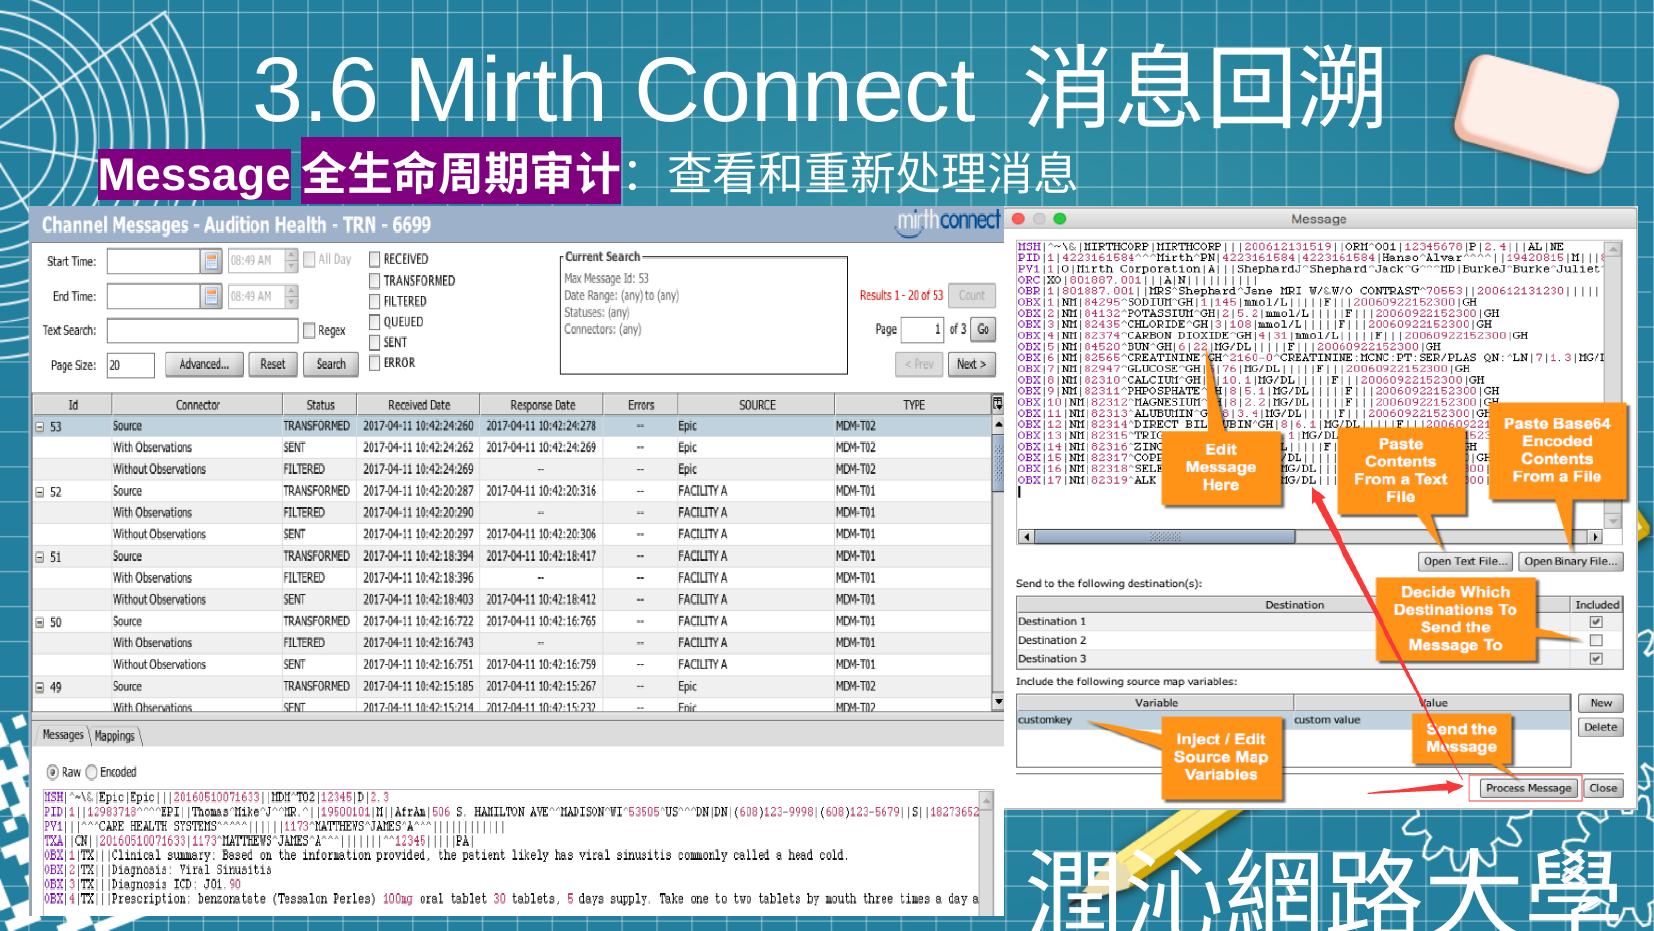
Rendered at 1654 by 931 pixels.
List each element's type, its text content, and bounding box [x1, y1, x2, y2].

picture [1318, 925, 1333, 931]
text_box Message全生命周期审计：查看和重新处理消息 [82, 130, 1595, 201]
picture [1507, 925, 1571, 931]
picture [0, 0, 1654, 931]
picture [1209, 925, 1230, 931]
title 3.6 Mirth Connect 消息回溯 [76, 29, 1565, 133]
picture [1272, 925, 1311, 931]
picture [1140, 925, 1171, 931]
picture [1449, 925, 1500, 931]
picture [1235, 925, 1244, 931]
picture [1040, 925, 1054, 931]
picture [1381, 925, 1406, 929]
picture [1179, 925, 1203, 931]
picture [1250, 925, 1266, 931]
text_box 潤沁網路大學 [1009, 809, 1640, 925]
picture [1413, 925, 1442, 931]
picture [1116, 925, 1134, 931]
picture [1348, 925, 1374, 931]
picture [1060, 925, 1109, 931]
